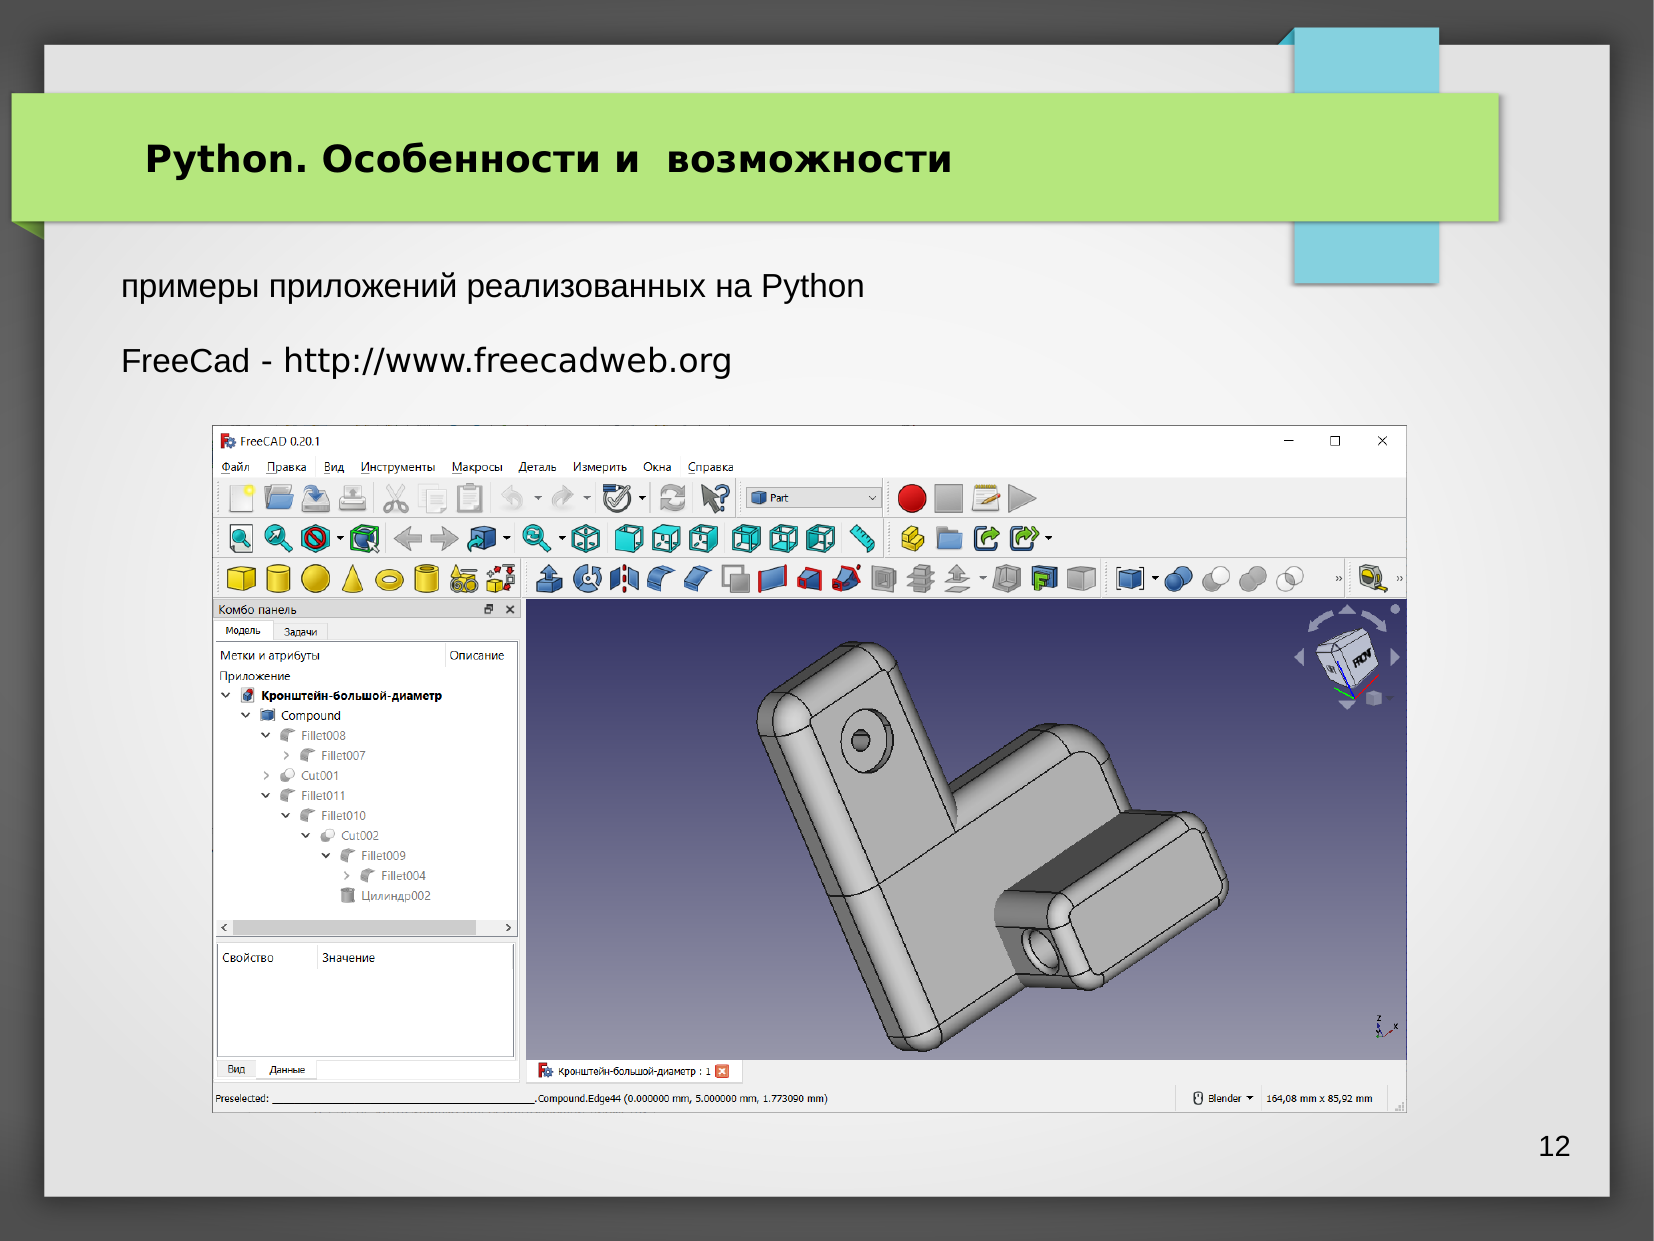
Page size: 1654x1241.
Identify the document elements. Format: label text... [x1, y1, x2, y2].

picture [0, 0, 1654, 1241]
text_box Python. Особенности и возможности [129, 129, 969, 189]
text_box примеры приложений реализованных на Python FreeCad - http://www.freecadweb.org [106, 259, 1554, 388]
